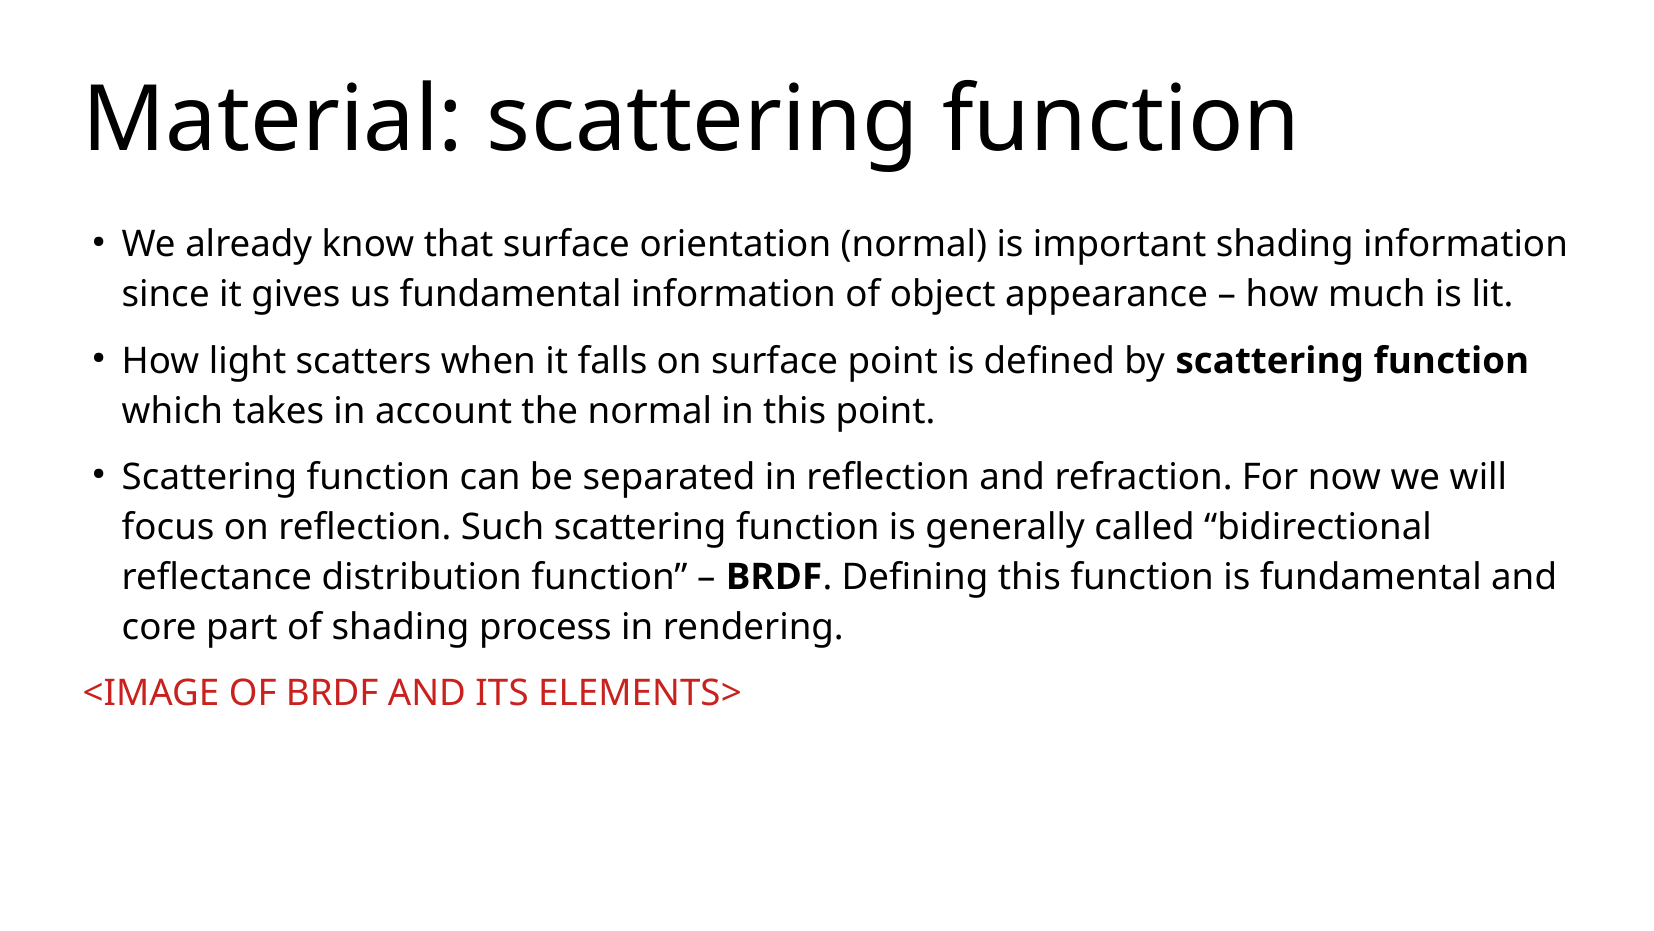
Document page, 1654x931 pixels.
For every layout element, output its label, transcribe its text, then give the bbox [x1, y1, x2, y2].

title Material: scattering function [82, 37, 1571, 193]
list We already know that surface orientation (normal) is important shading information since it gives us fundamental information of object appearance – how much is lit. How light scatters when it falls on surface point is defined by scattering function which takes in account the normal in this point. Scattering function can be separated in reflection and refraction. For now we will focus on reflection. Such scattering function is generally called “bidirectional reflectance distribution function” – BRDF. Defining this function is fundamental and core part of shading process in rendering. <IMAGE OF BRDF AND ITS ELEMENTS> [82, 217, 1571, 758]
